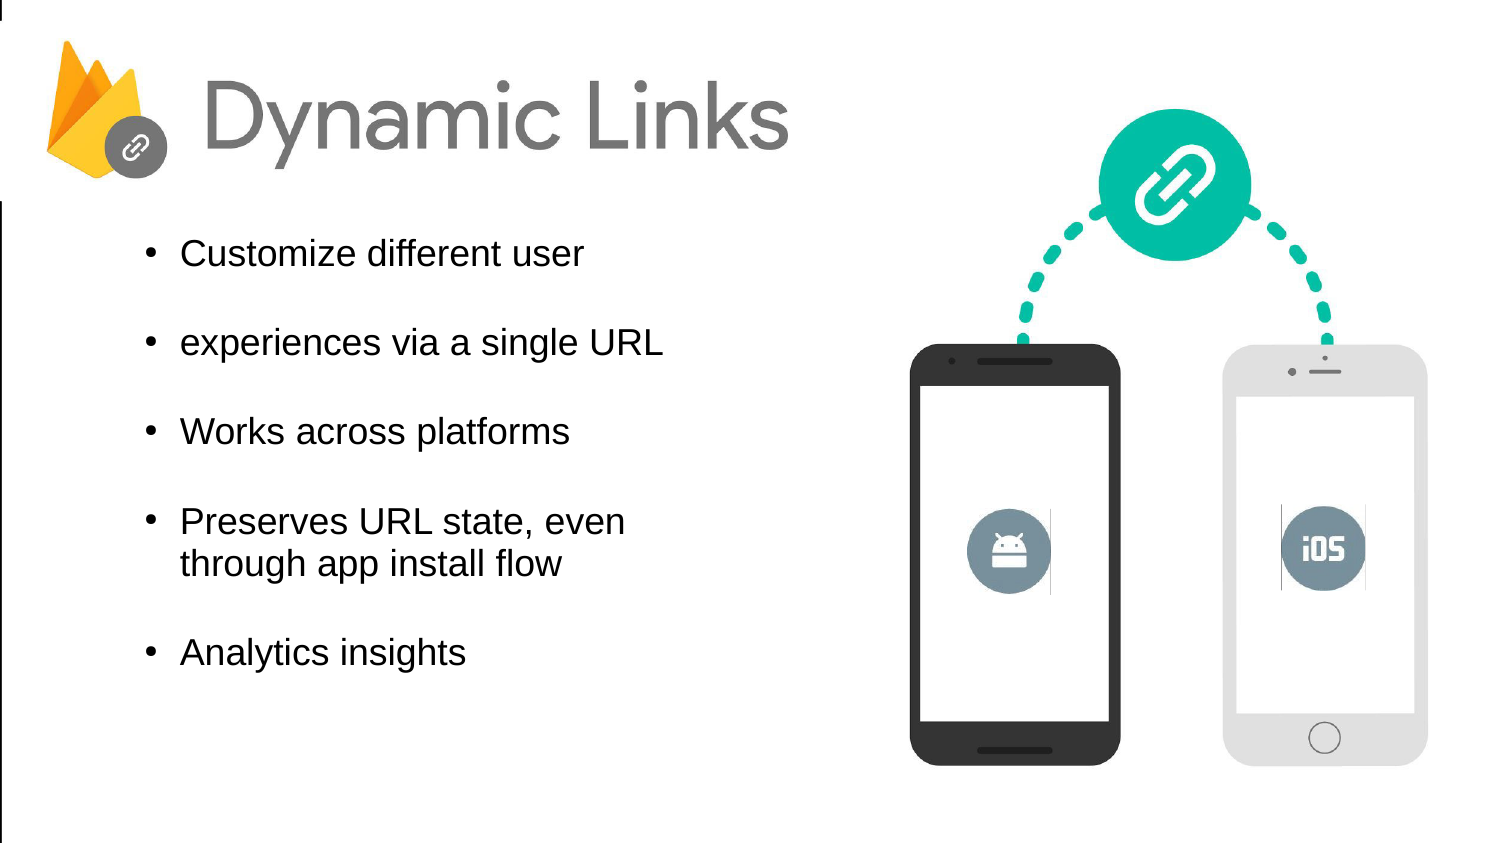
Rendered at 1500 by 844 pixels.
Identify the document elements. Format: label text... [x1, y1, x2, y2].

text_box [0, 0, 1500, 843]
text_box Customize different user experiences via a single URL Works across platforms Preserves URL state, even through app install flow Analytics insights [129, 225, 766, 770]
